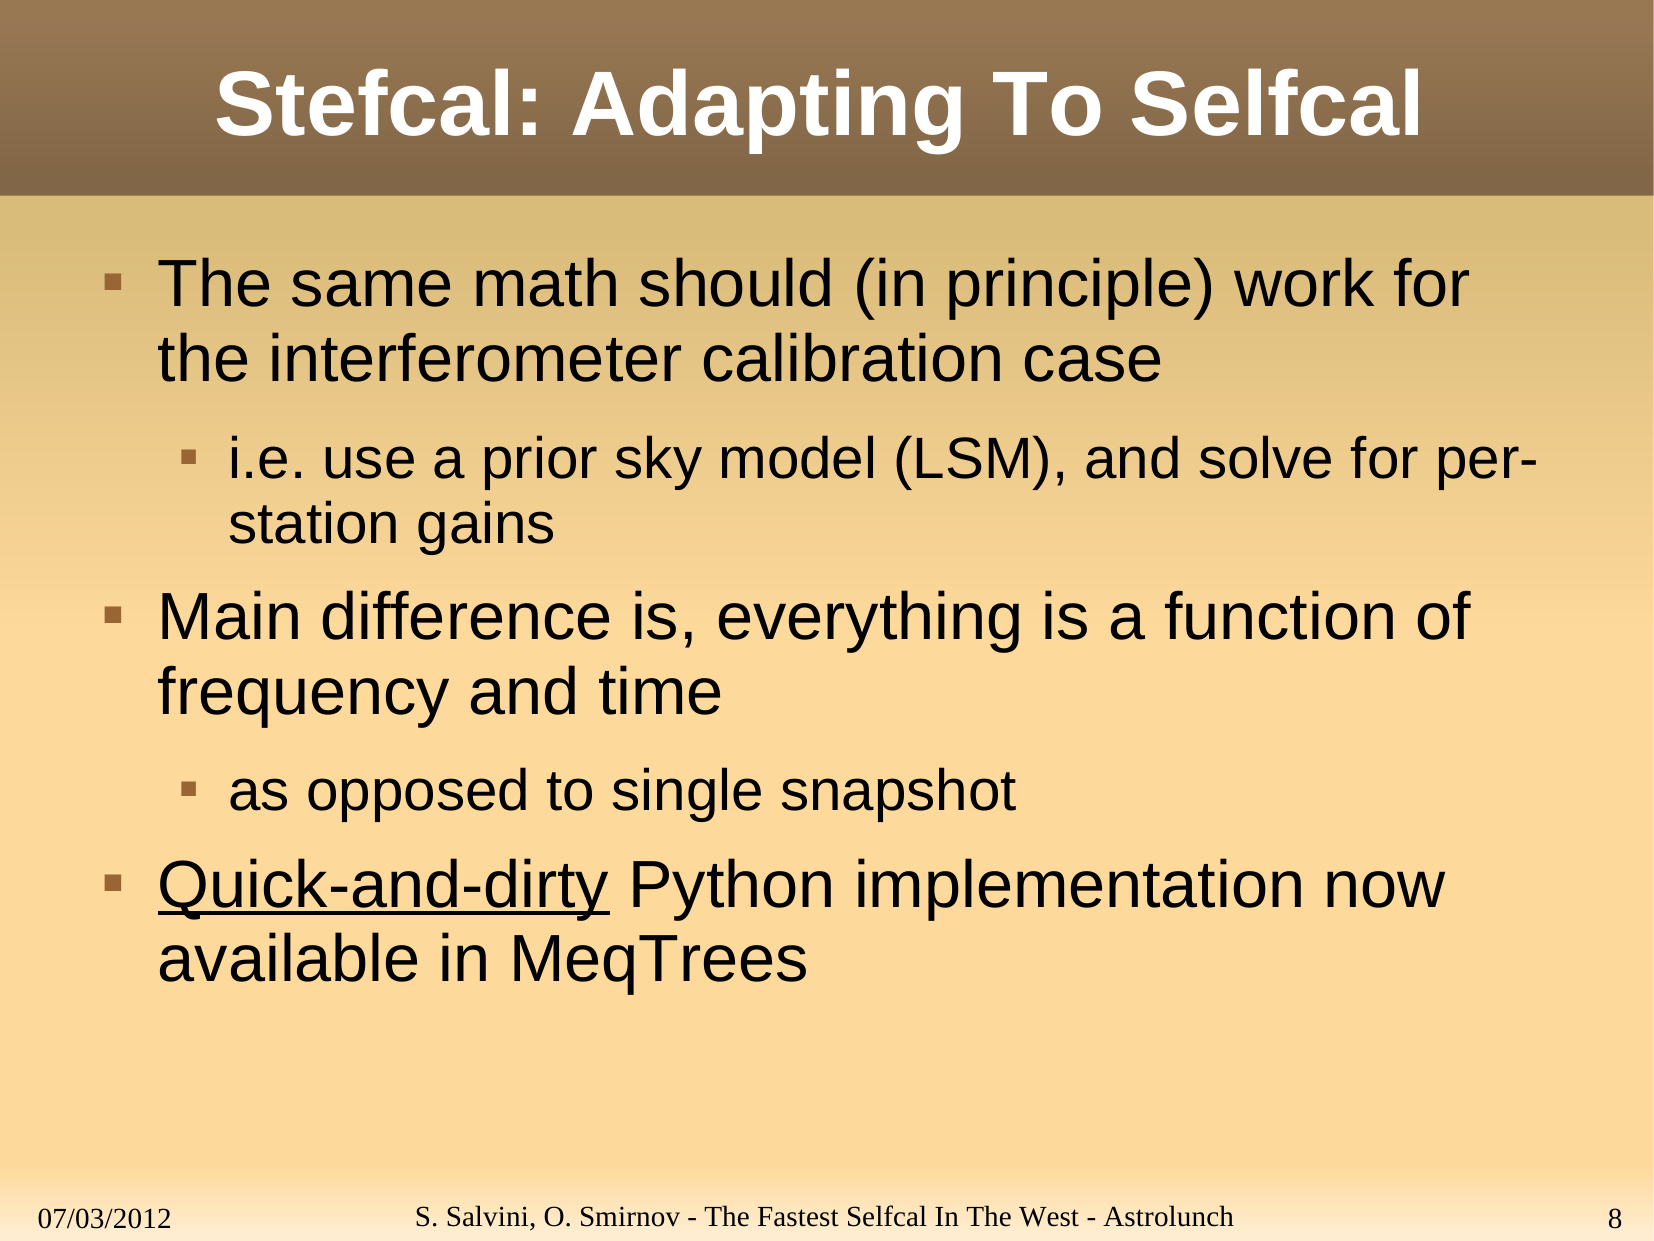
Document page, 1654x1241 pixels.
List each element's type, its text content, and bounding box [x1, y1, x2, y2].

title Stefcal: Adapting To Selfcal [76, 0, 1565, 208]
list The same math should (in principle) work for the interferometer calibration case i.e. use a prior sky model (LSM), and solve for per-station gains Main difference is, everything is a function of frequency and time as opposed to single snapshot Quick-and-dirty Python implementation now available in MeqTrees [86, 246, 1576, 1051]
picture [0, 0, 1654, 1241]
